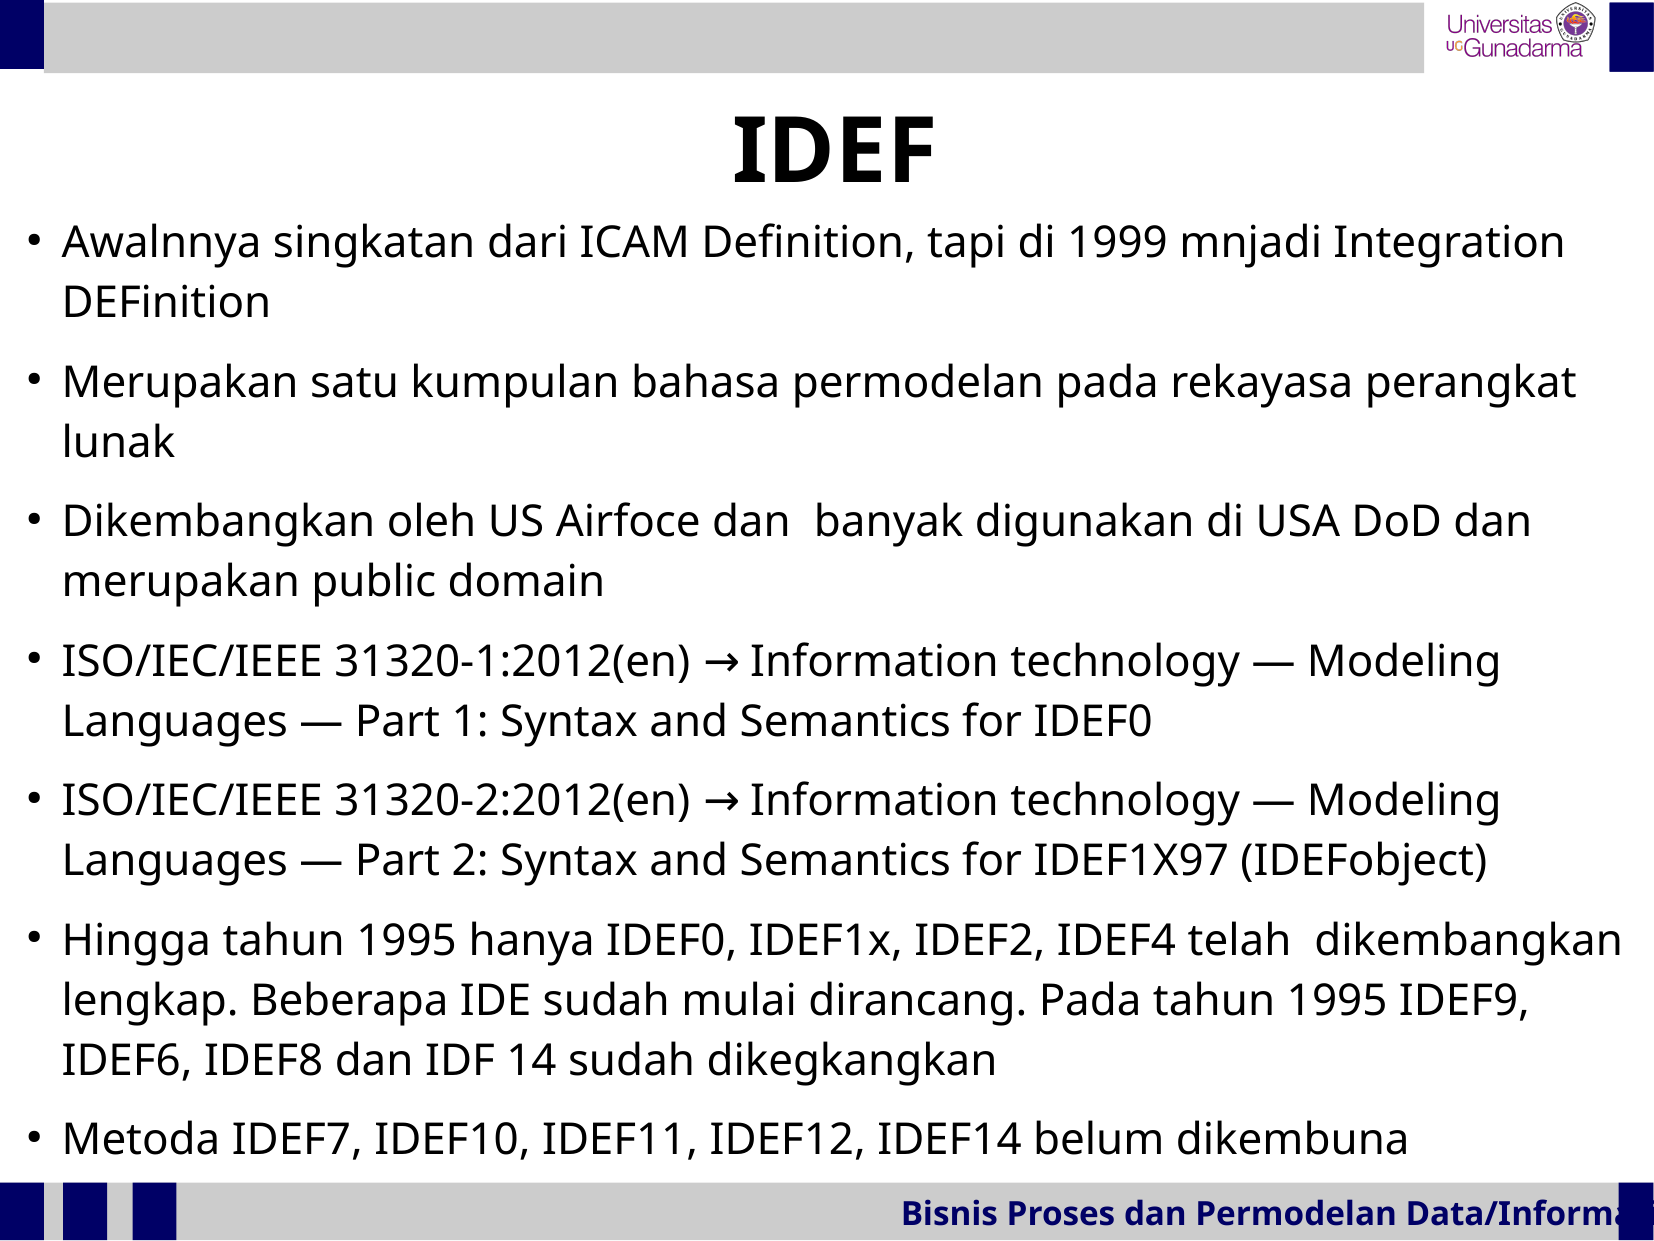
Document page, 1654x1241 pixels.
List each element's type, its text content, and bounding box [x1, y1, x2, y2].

picture [1437, 2, 1610, 62]
list Awalnnya singkatan dari ICAM Definition, tapi di 1999 mnjadi Integration DEFinition Merupakan satu kumpulan bahasa permodelan pada rekayasa perangkat lunak Dikembangkan oleh US Airfoce dan banyak digunakan di USA DoD dan merupakan public domain ISO/IEC/IEEE 31320-1:2012(en) → Information technology — Modeling Languages — Part 1: Syntax and Semantics for IDEF0 ISO/IEC/IEEE 31320-2:2012(en) → Information technology — Modeling Languages — Part 2: Syntax and Semantics for IDEF1X97 (IDEFobject) Hingga tahun 1995 hanya IDEF0, IDEF1x, IDEF2, IDEF4 telah dikembangkan lengkap. Beberapa IDE sudah mulai dirancang. Pada tahun 1995 IDEF9, IDEF6, IDEF8 dan IDF 14 sudah dikegkangkan Metoda IDEF7, IDEF10, IDEF11, IDEF12, IDEF14 belum dikembuna [14, 210, 1630, 1171]
title IDEF [78, 84, 1592, 210]
